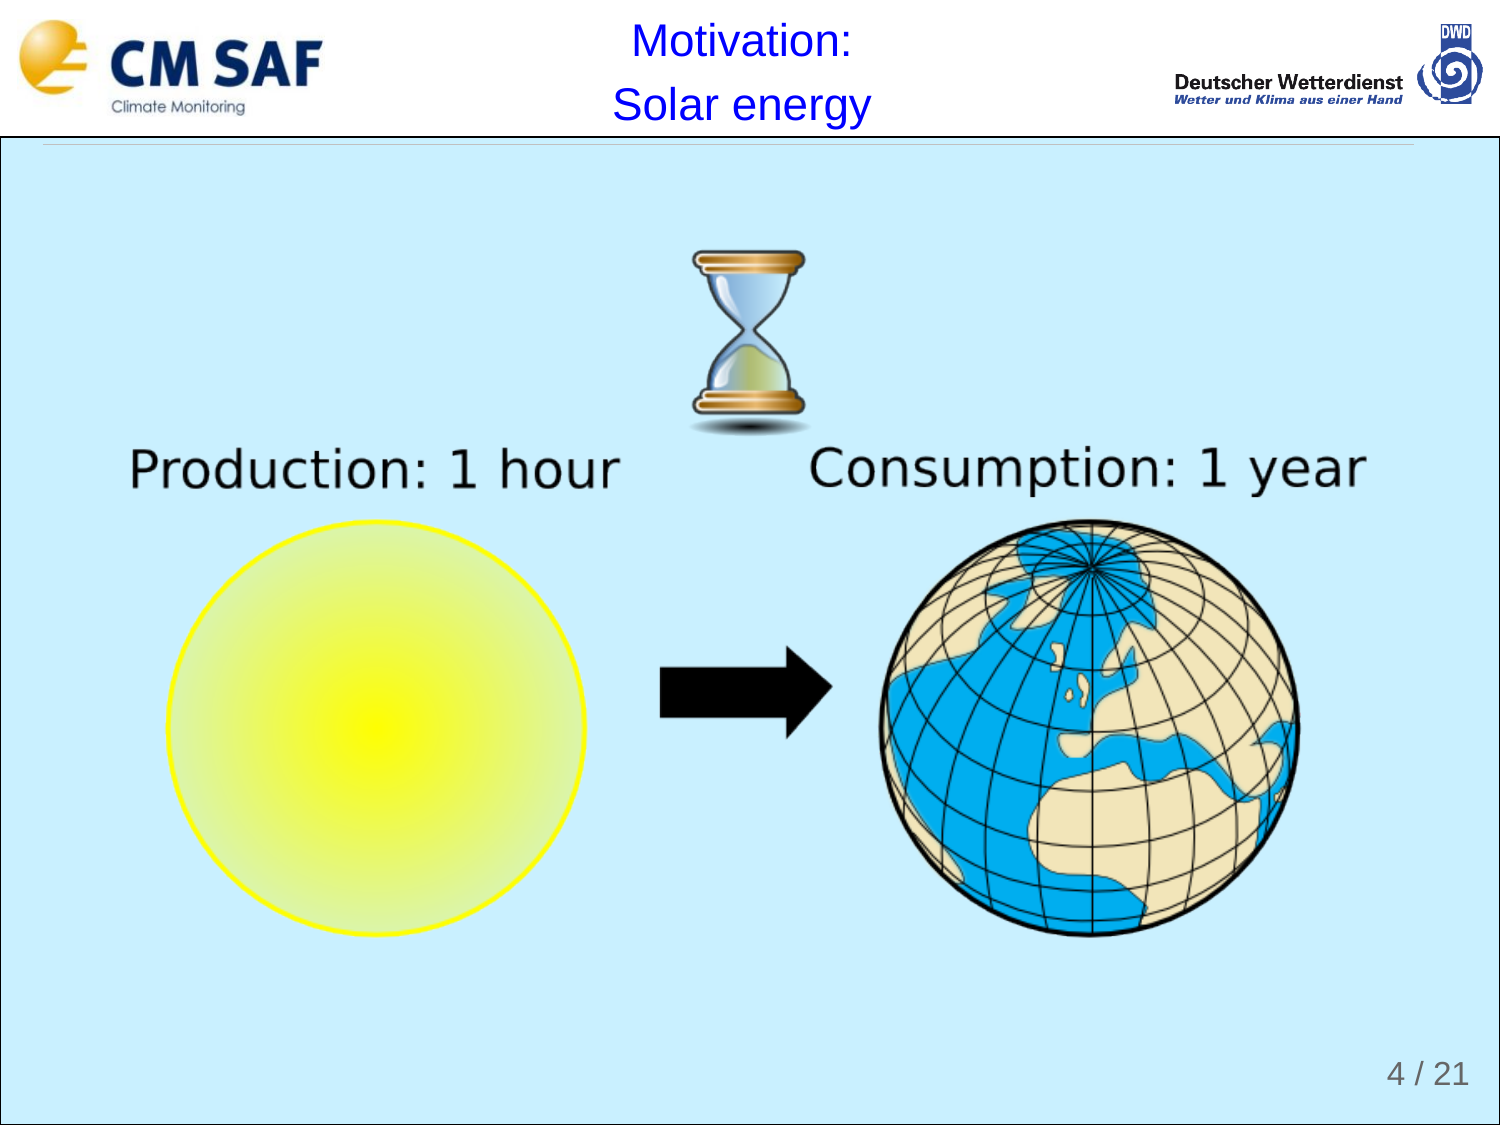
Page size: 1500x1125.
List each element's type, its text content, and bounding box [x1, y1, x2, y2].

picture [1175, 24, 1483, 104]
text_box Motivation: Solar energy [313, 1, 1172, 80]
picture [17, 19, 325, 117]
picture [41, 224, 1459, 975]
